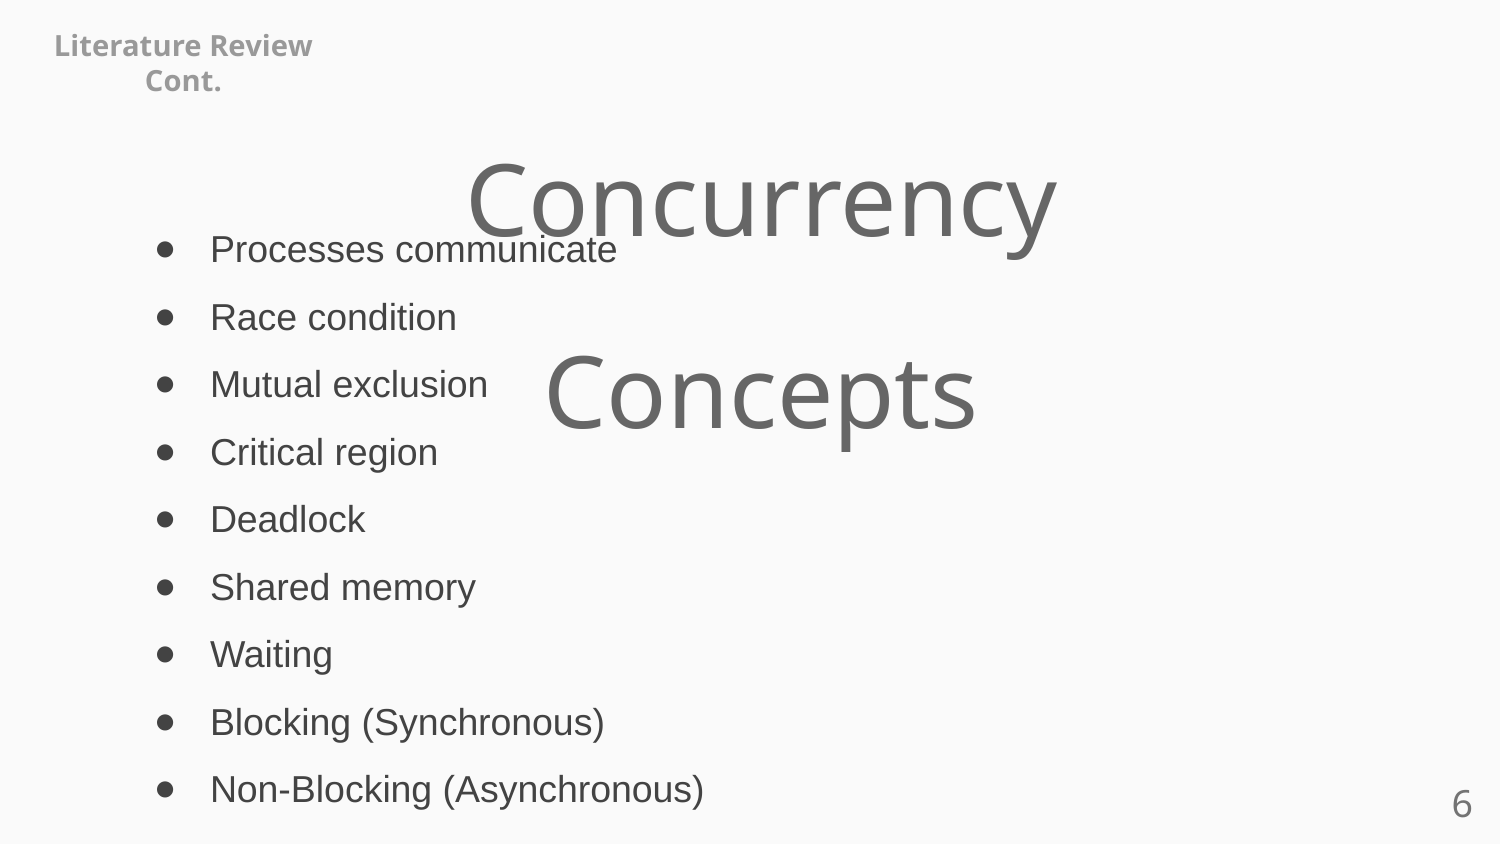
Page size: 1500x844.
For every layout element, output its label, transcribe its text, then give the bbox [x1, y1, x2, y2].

text_box Concurrency Concepts [309, 49, 1213, 182]
slide_number 6 [1398, 770, 1489, 835]
text_box Literature Review Cont. [8, 12, 359, 93]
text_box Processes communicate Race condition Mutual exclusion Critical region Deadlock Shared memory Waiting Blocking (Synchronous) Non-Blocking (Asynchronous) [120, 242, 1061, 771]
